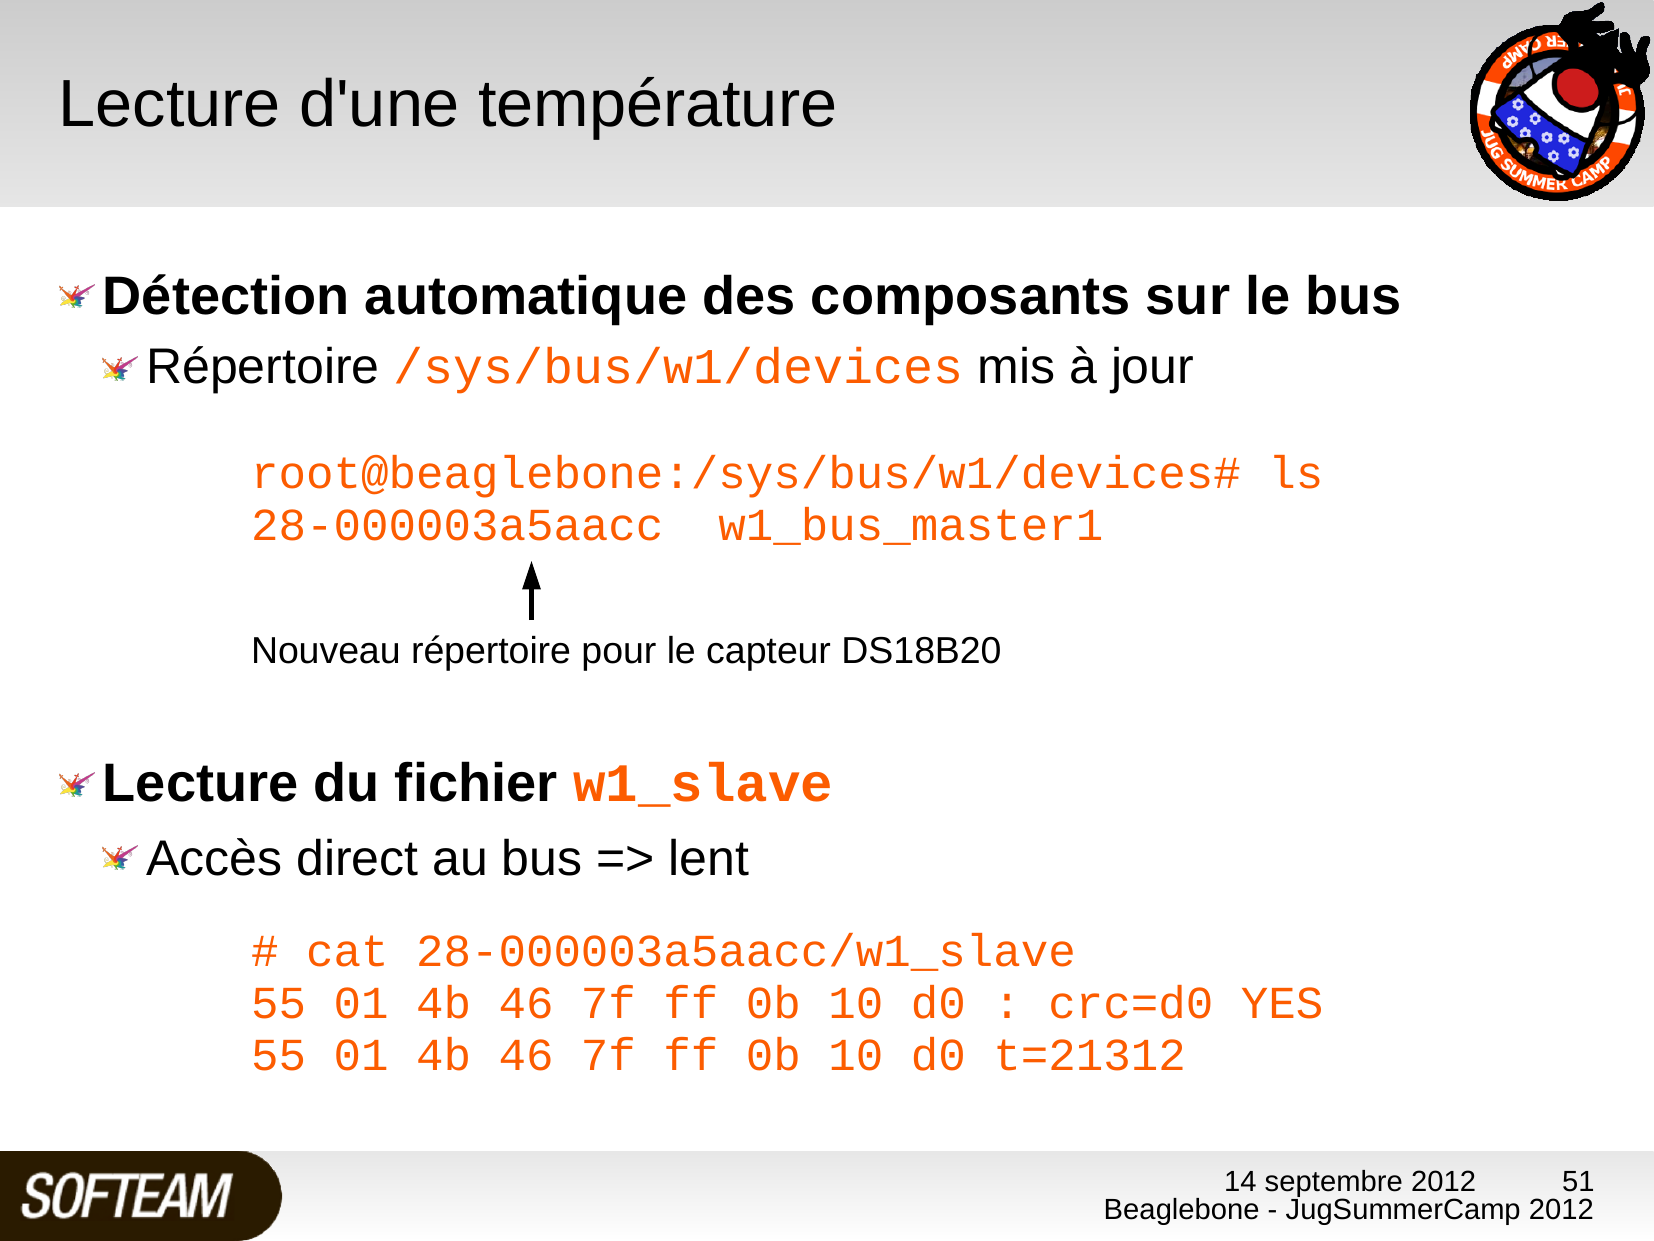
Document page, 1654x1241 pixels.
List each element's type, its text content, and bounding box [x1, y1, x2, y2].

text_box Nouveau répertoire pour le capteur DS18B20 [236, 622, 1034, 680]
text_box root@beaglebone:/sys/bus/w1/devices# ls 28-000003a5aacc w1_bus_master1 [236, 442, 1359, 562]
title Lecture d'une température [59, 29, 1359, 178]
text_box # cat 28-000003a5aacc/w1_slave 55 01 4b 46 7f ff 0b 10 d0 : crc=d0 YES 55 01 4b 46 7f ff 0b 10 d0 t=21312 [236, 921, 1339, 1134]
list Détection automatique des composants sur le bus Répertoire /sys/bus/w1/devices mis à jour Lecture du fichier w1_slave Accès direct au bus => lent [59, 265, 1595, 1159]
picture [1465, 0, 1654, 207]
picture [0, 1151, 286, 1241]
